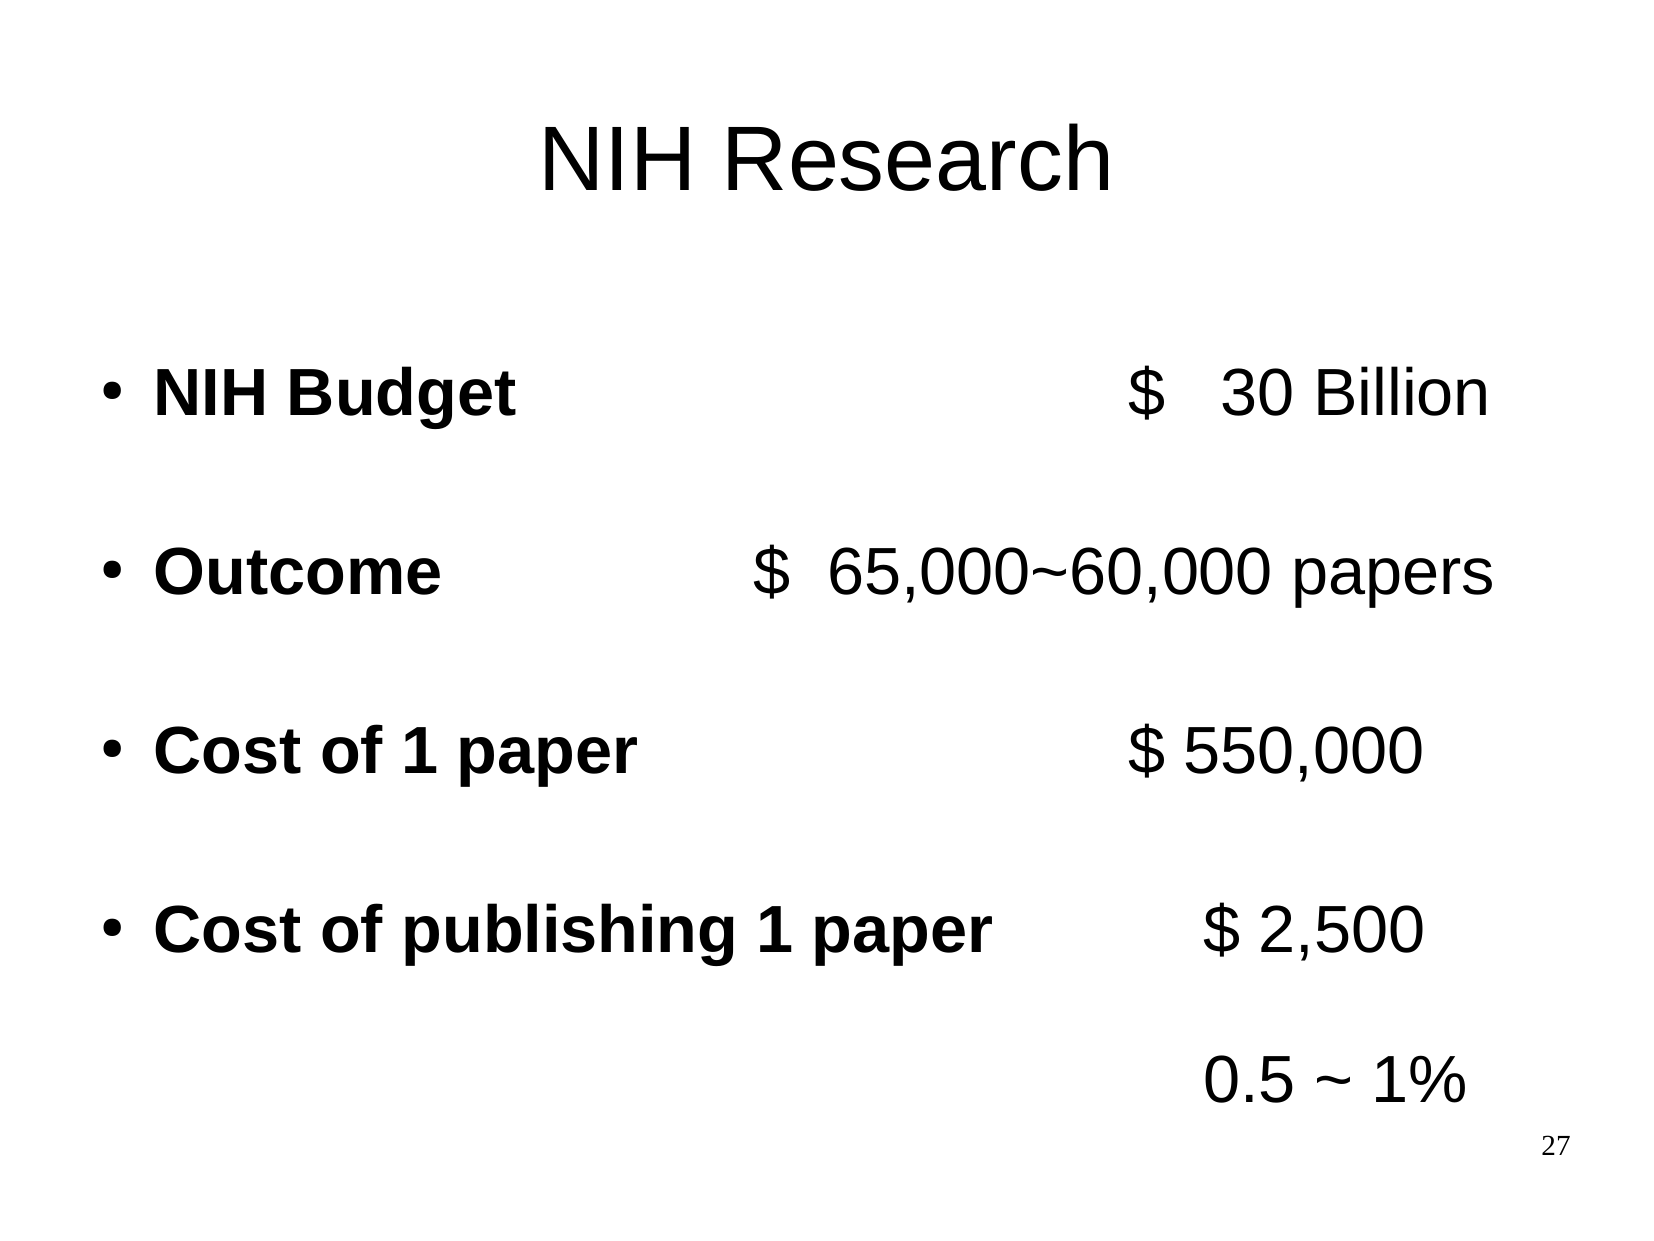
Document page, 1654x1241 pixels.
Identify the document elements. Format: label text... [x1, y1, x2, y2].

title NIH Research [82, 62, 1571, 256]
list NIH Budget $ 30 Billion Outcome $ 65,000~60,000 papers Cost of 1 paper $ 550,000 Cost of publishing 1 paper $ 2,500 0.5 ~ 1% [82, 355, 1571, 1159]
